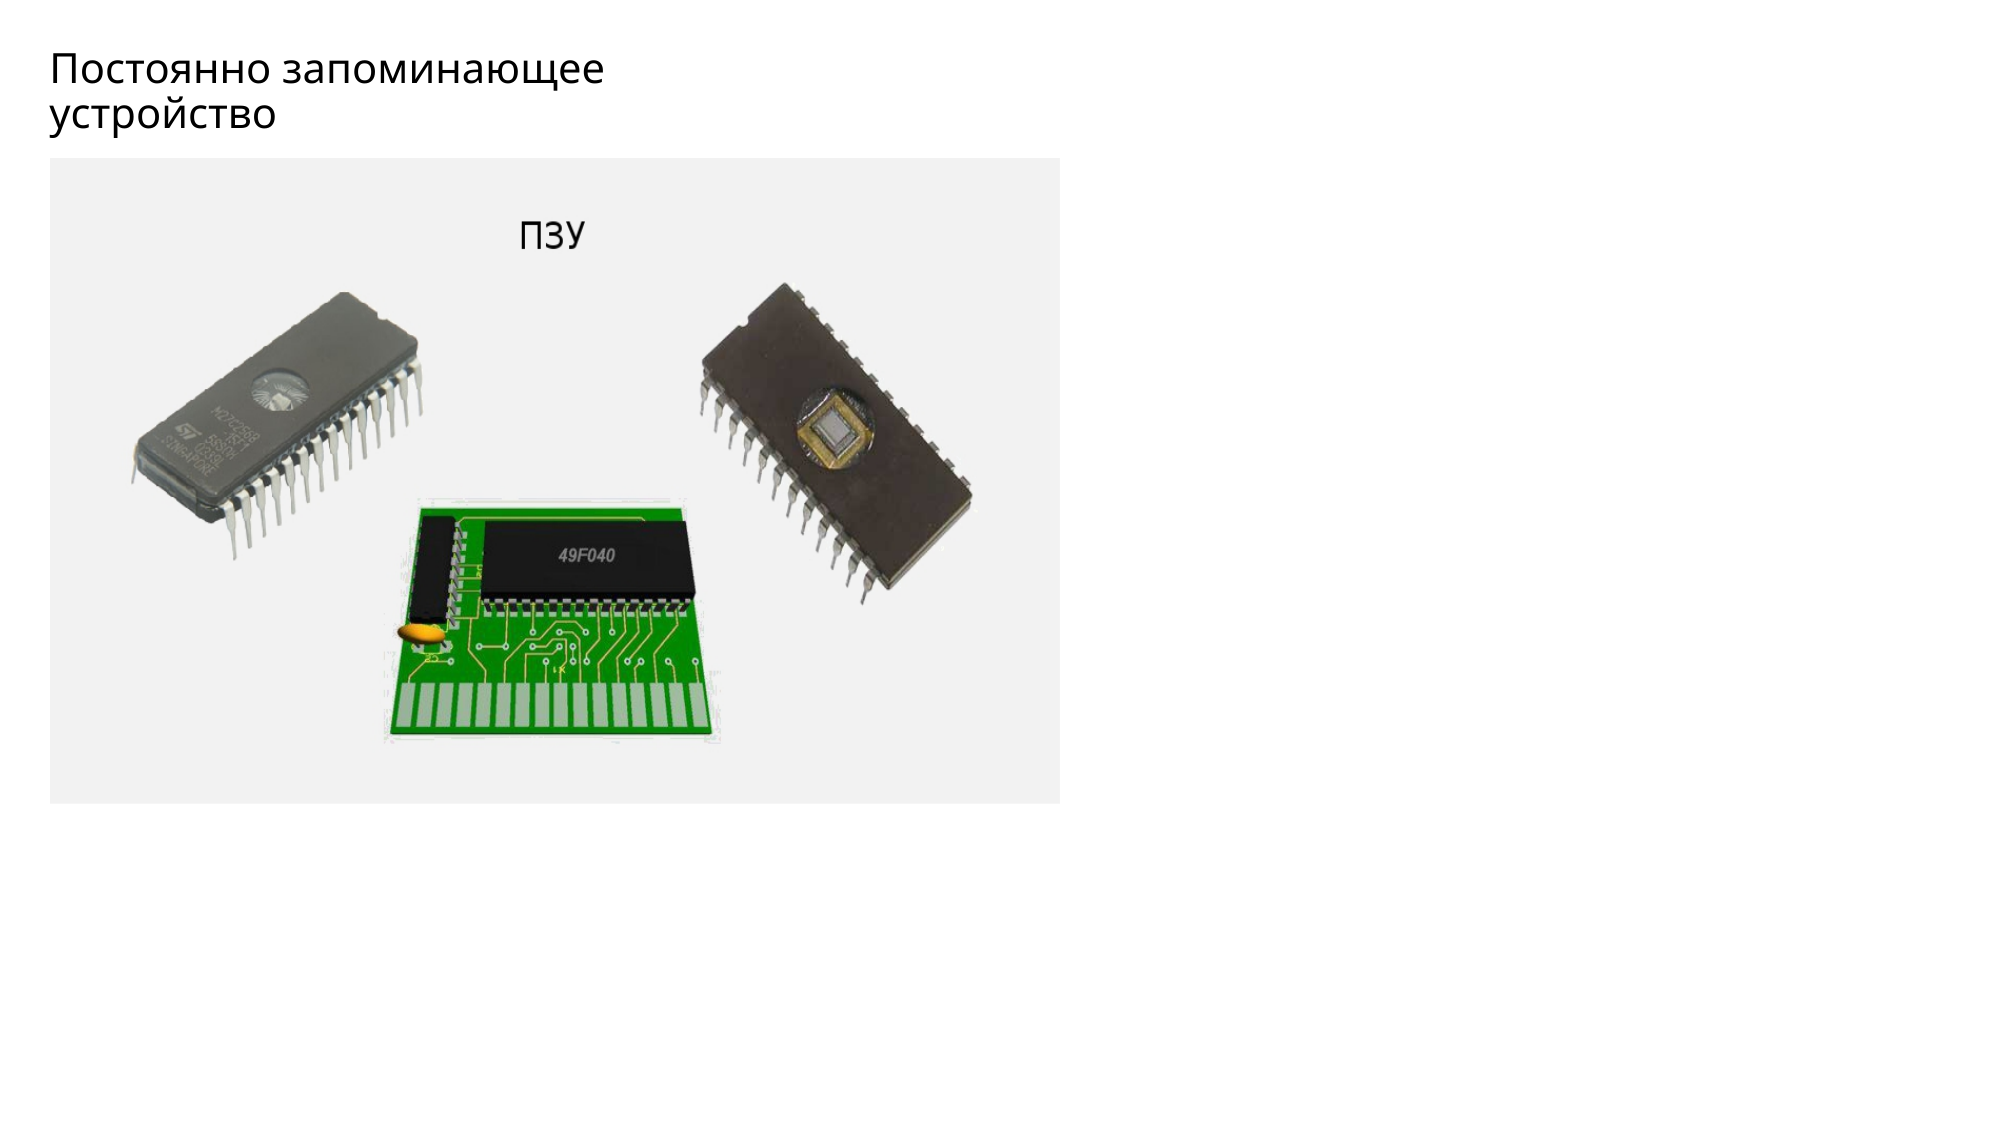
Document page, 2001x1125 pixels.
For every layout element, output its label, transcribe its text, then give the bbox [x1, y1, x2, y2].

picture [50, 158, 1061, 805]
title Постоянно запоминающее устройство [34, 36, 830, 150]
